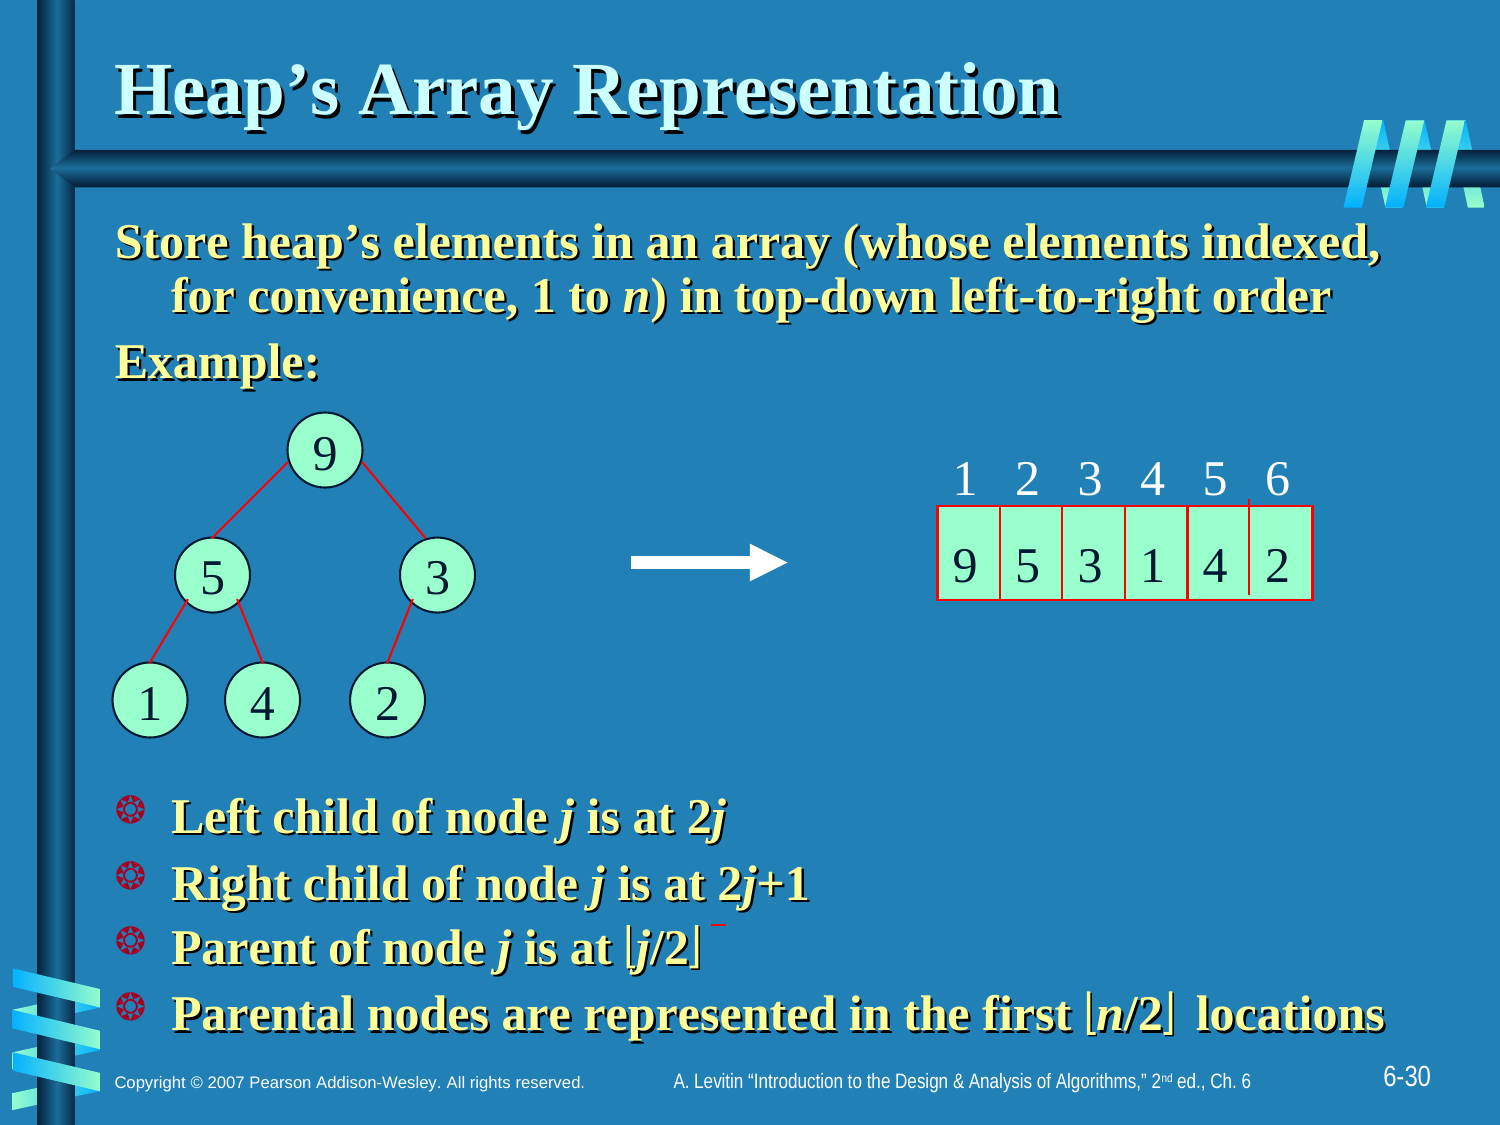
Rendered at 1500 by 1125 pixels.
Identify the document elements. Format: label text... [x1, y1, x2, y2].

text_box 3 [399, 537, 476, 613]
text_box 4 [225, 662, 301, 738]
text_box [1126, 513, 1186, 524]
text_box 2 [350, 662, 426, 738]
text_box [1250, 506, 1311, 600]
list Store heap’s elements in an array (whose elements indexed, for convenience, 1 to n) in top-down left-to-right order Example: Left child of node j is at 2j Right child of node j is at 2j+1 Parent of node j is at j/2 Parental nodes are represented in the first n/2 locations [99, 207, 1463, 1063]
title Heap’s Array Representation [99, 24, 1345, 138]
text_box [1001, 513, 1061, 524]
text_box 5 [174, 537, 251, 613]
text_box 1 2 3 4 5 6 [937, 437, 1305, 513]
text_box [1189, 513, 1248, 524]
text_box 1 [112, 662, 188, 738]
text_box 9 5 3 1 4 2 [937, 524, 1305, 601]
text_box 9 [287, 412, 363, 488]
text_box [937, 513, 999, 524]
text_box [1063, 513, 1124, 524]
